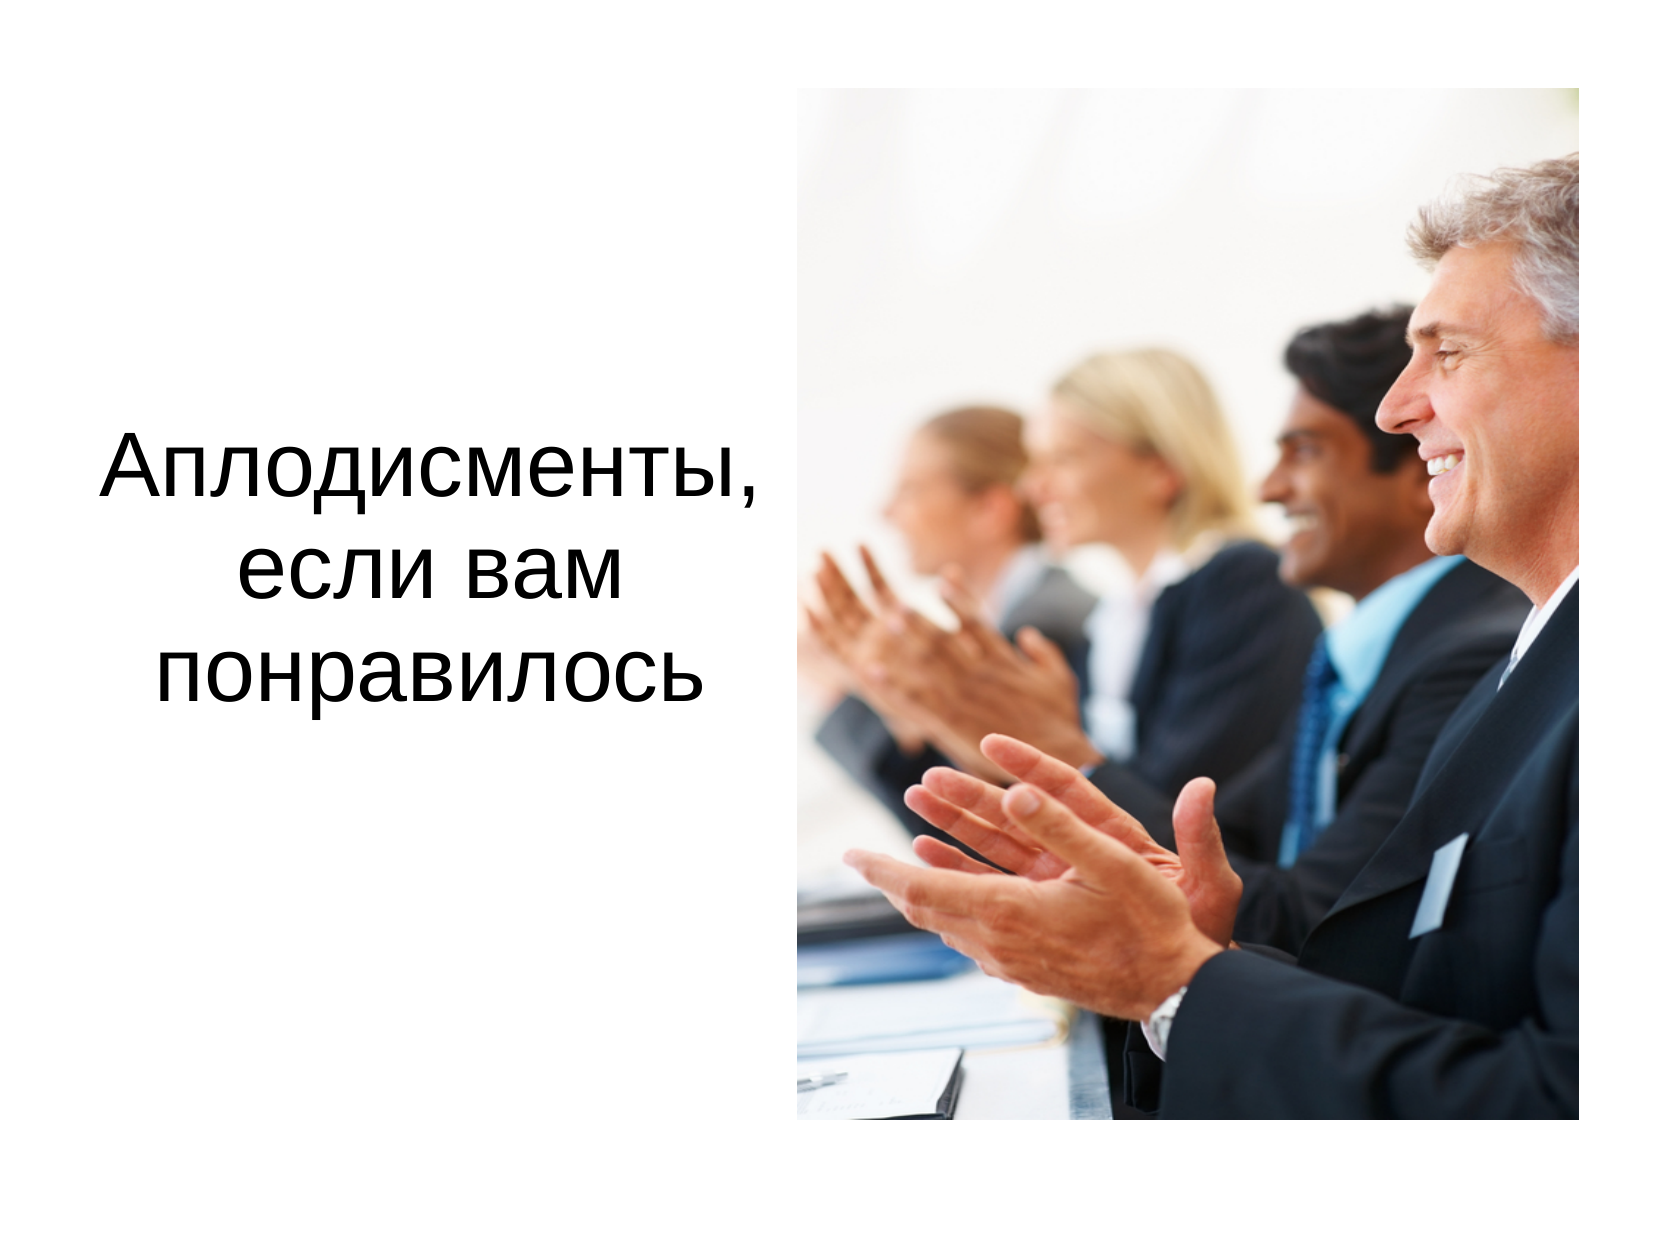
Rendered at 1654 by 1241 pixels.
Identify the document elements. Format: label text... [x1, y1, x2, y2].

title Аплодисменты, если вам понравилось [29, 413, 797, 722]
picture [797, 88, 1579, 1121]
